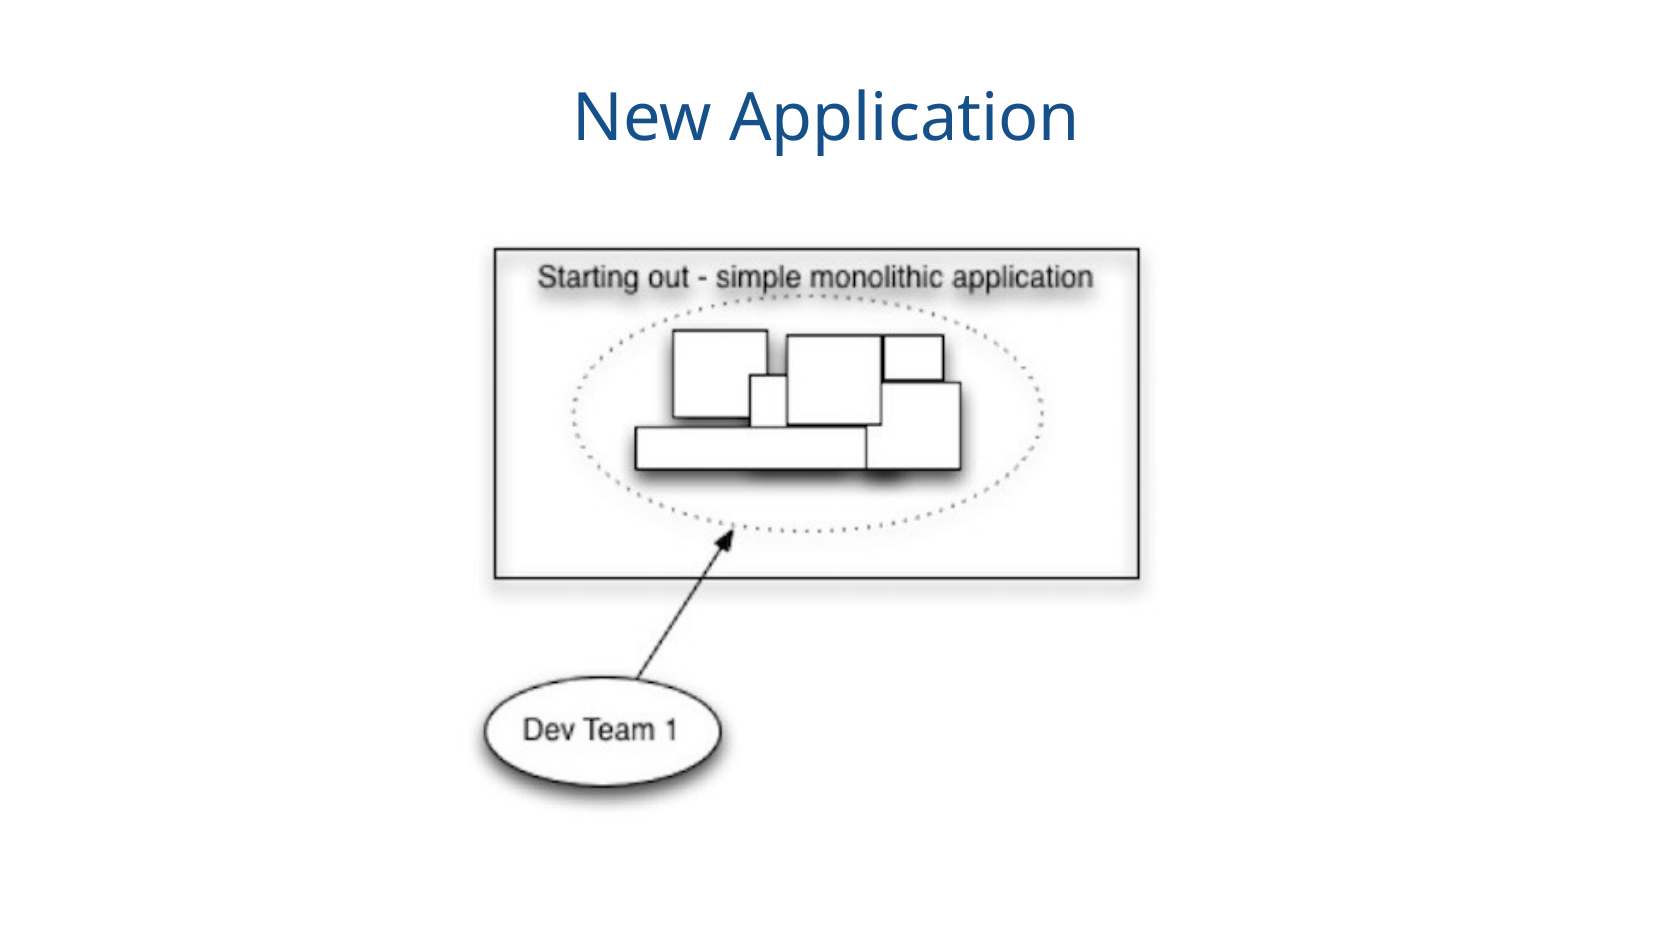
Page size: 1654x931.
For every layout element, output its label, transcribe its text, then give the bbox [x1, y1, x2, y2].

title New Application [82, 36, 1571, 193]
picture [390, 192, 1246, 843]
